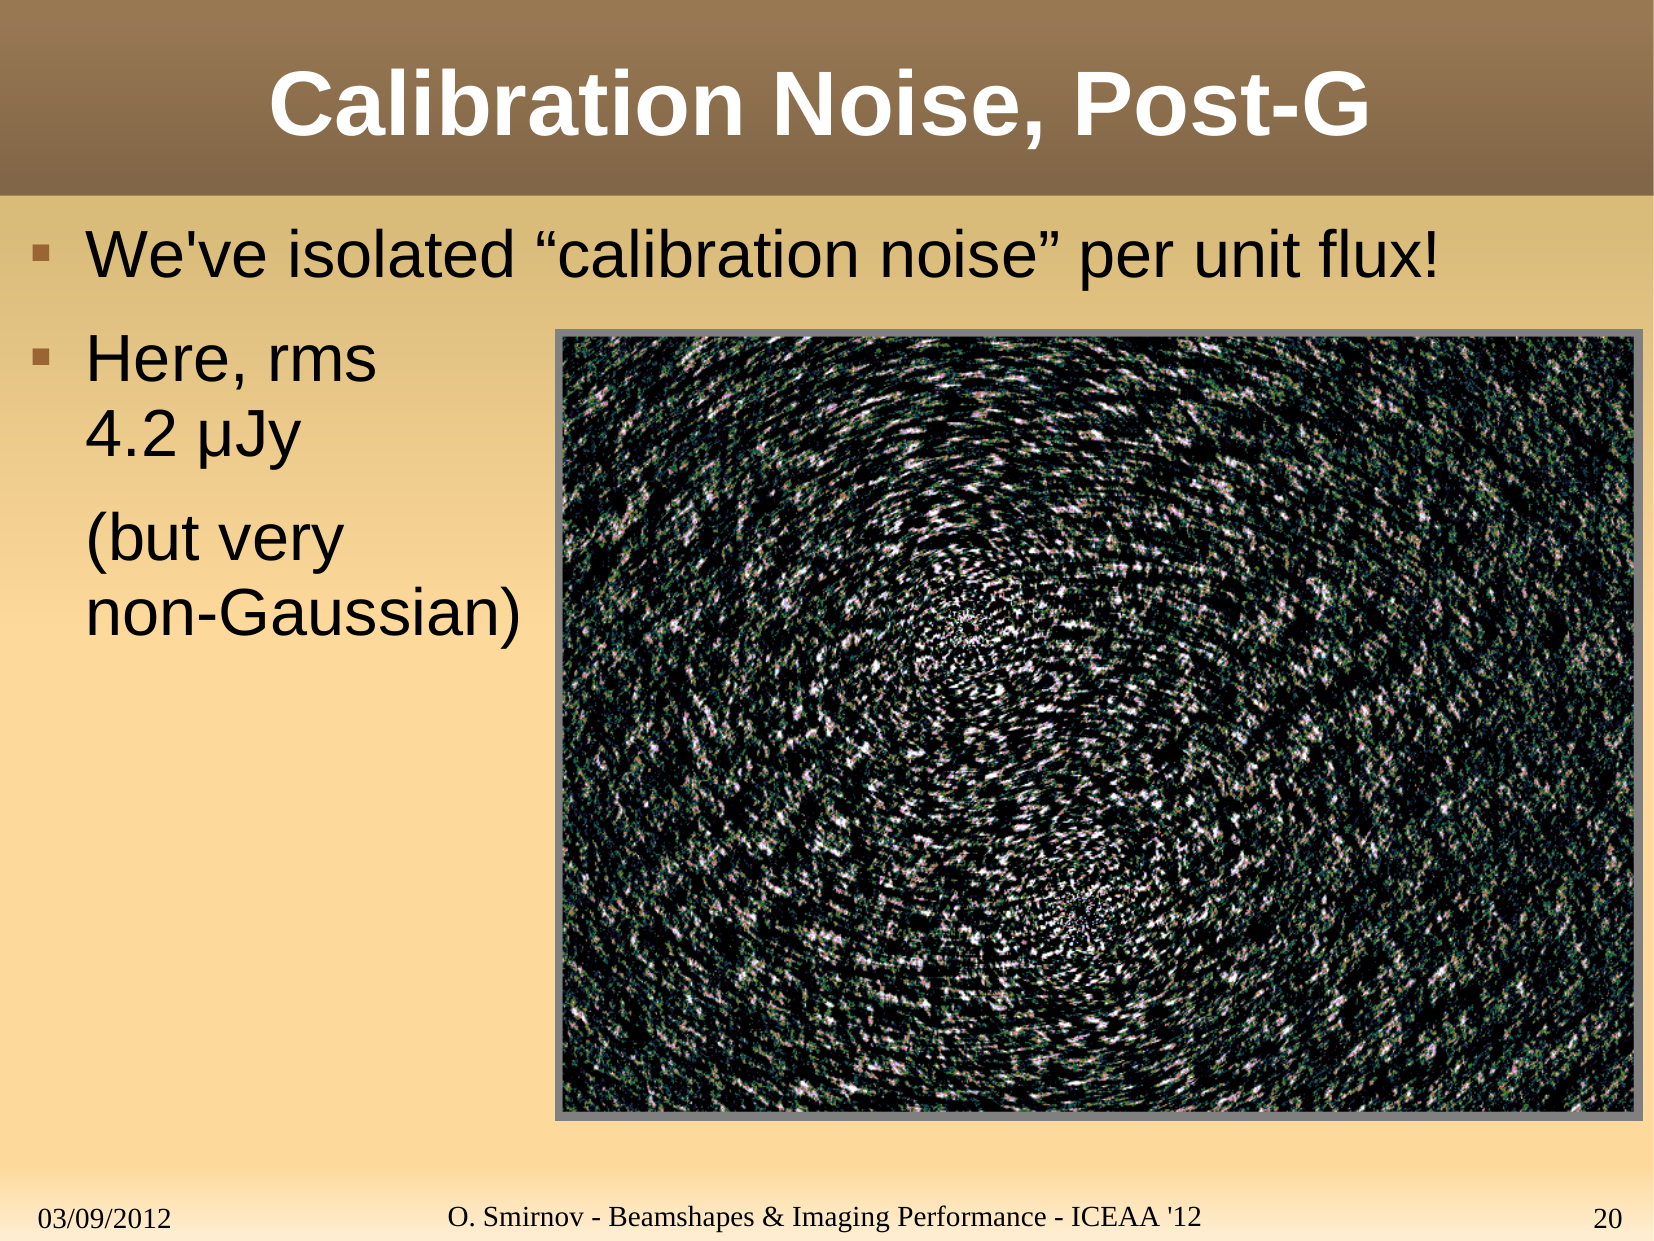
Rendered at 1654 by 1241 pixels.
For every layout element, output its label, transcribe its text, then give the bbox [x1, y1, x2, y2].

picture [0, 0, 1654, 1241]
list We've isolated “calibration noise” per unit flux! Here, rms 4.2 μJy (but very non-Gaussian) [15, 216, 1504, 1036]
title Calibration Noise, Post-G [76, 0, 1565, 208]
